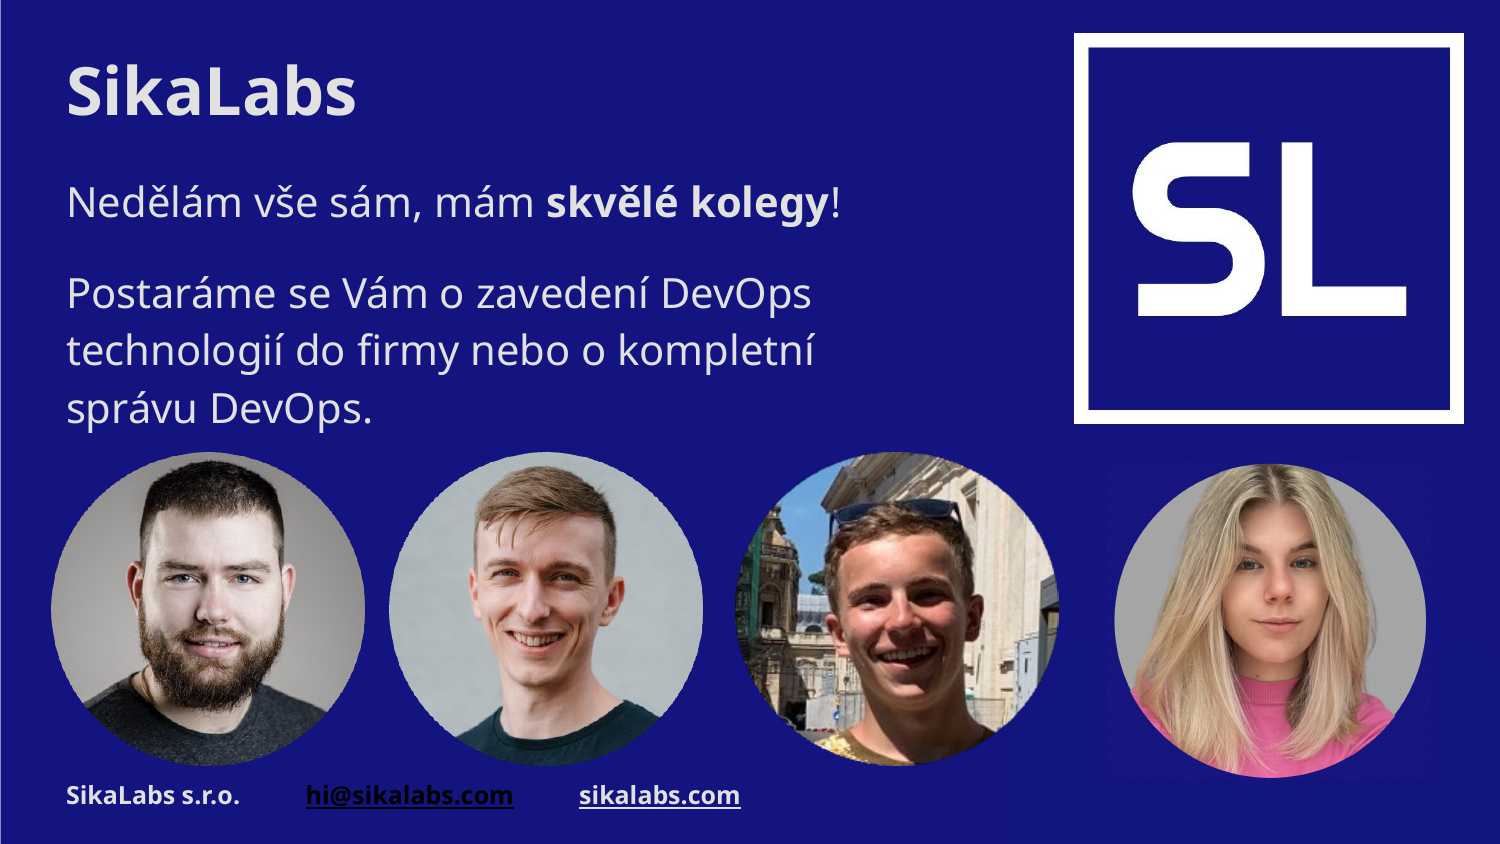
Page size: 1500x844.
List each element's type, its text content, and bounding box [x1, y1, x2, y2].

title SikaLabs [51, 33, 1074, 128]
list Nedělám vše sám, mám skvělé kolegy! Postaráme se Vám o zavedení DevOps technologií do firmy nebo o kompletní správu DevOps. [51, 153, 917, 692]
picture [0, 0, 1500, 844]
